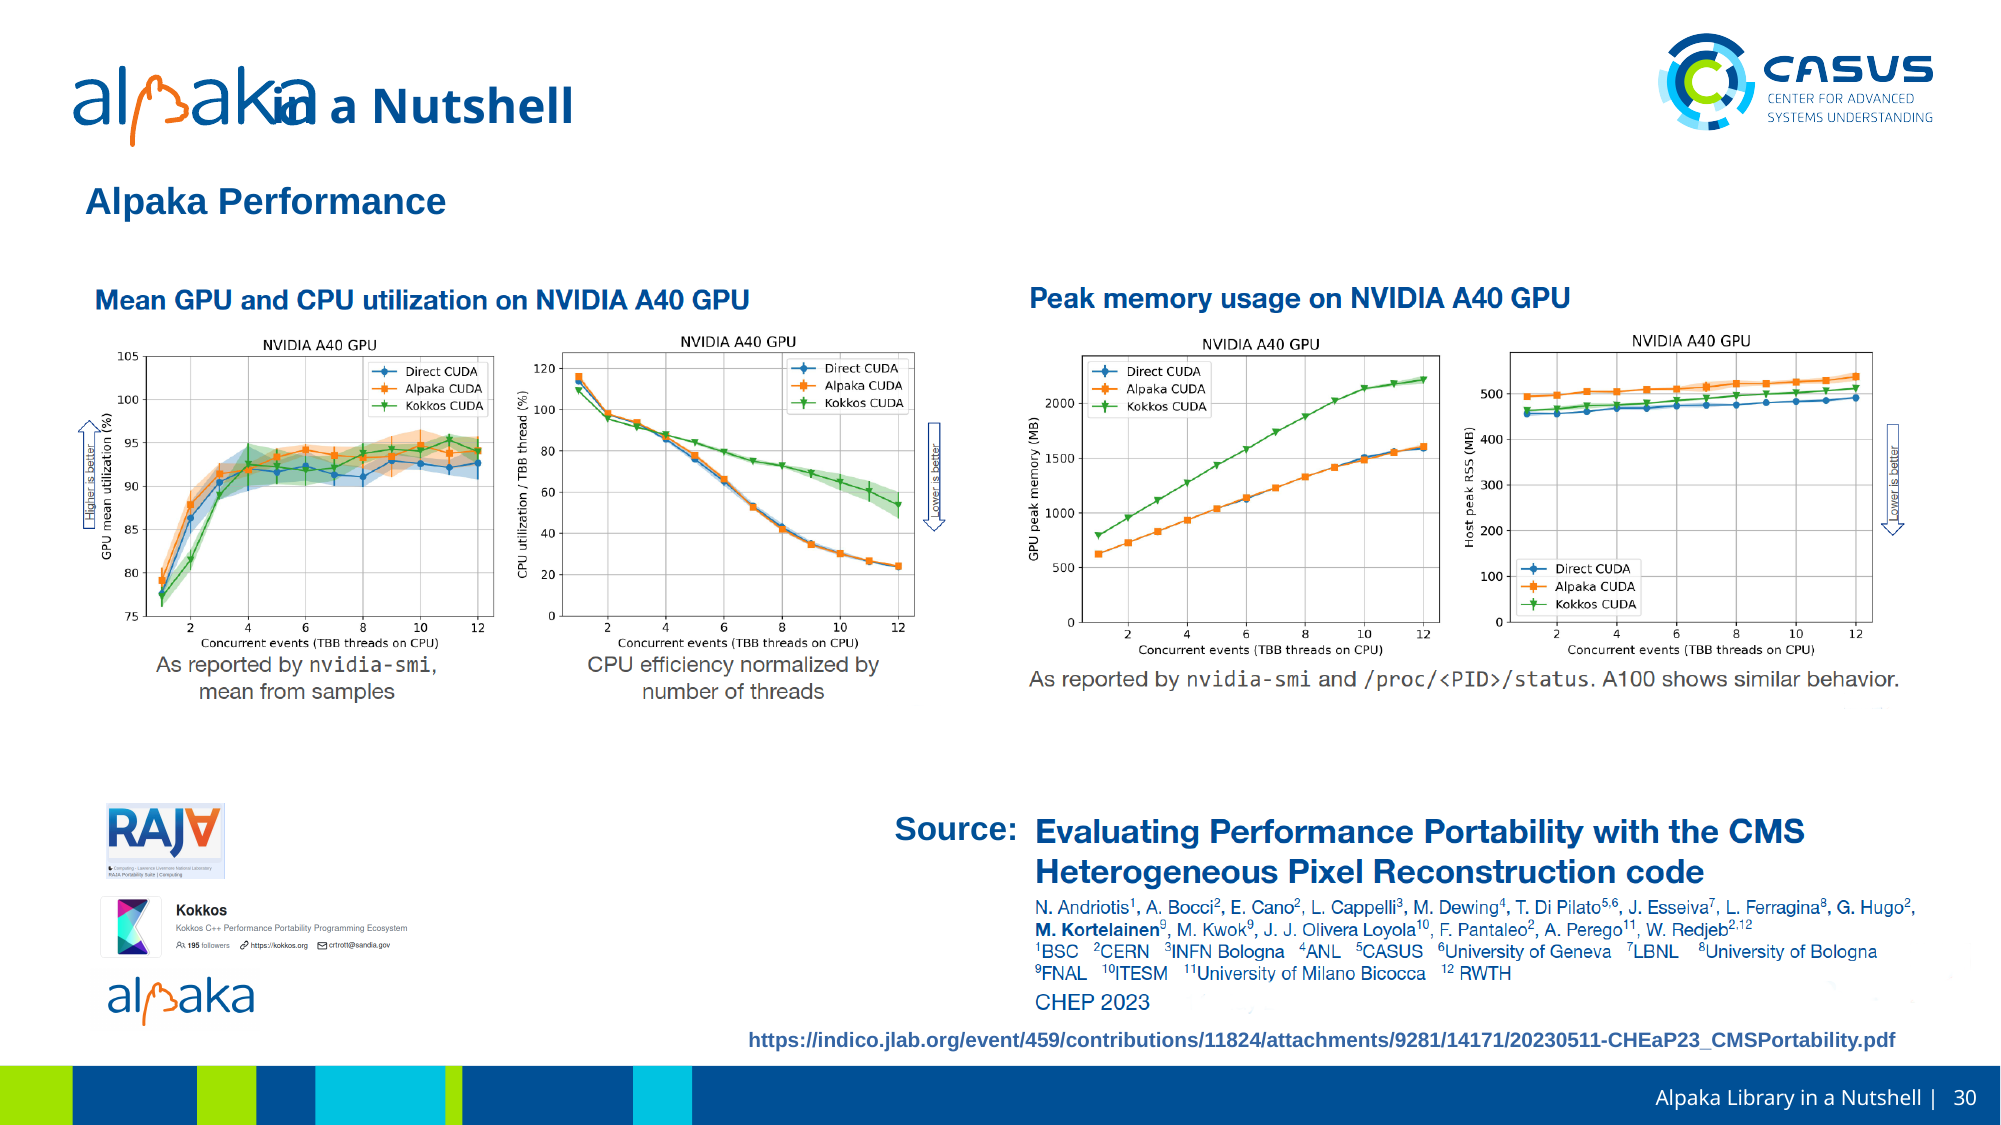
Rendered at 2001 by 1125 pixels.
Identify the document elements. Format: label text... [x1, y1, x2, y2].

picture [72, 64, 317, 148]
picture [1023, 808, 1979, 1016]
picture [90, 885, 419, 1031]
text_box Alpaka Performance [70, 173, 497, 231]
picture [106, 803, 225, 879]
title in a Nutshell [317, 70, 709, 139]
text_box Source: [879, 803, 1170, 902]
picture [1658, 33, 1933, 131]
picture [1009, 275, 1910, 709]
picture [75, 283, 951, 706]
text_box https://indico.jlab.org/event/459/contributions/11824/attachments/9281/14171/20230511-CHEaP23_CMSPortability.pdf [733, 1021, 1991, 1088]
